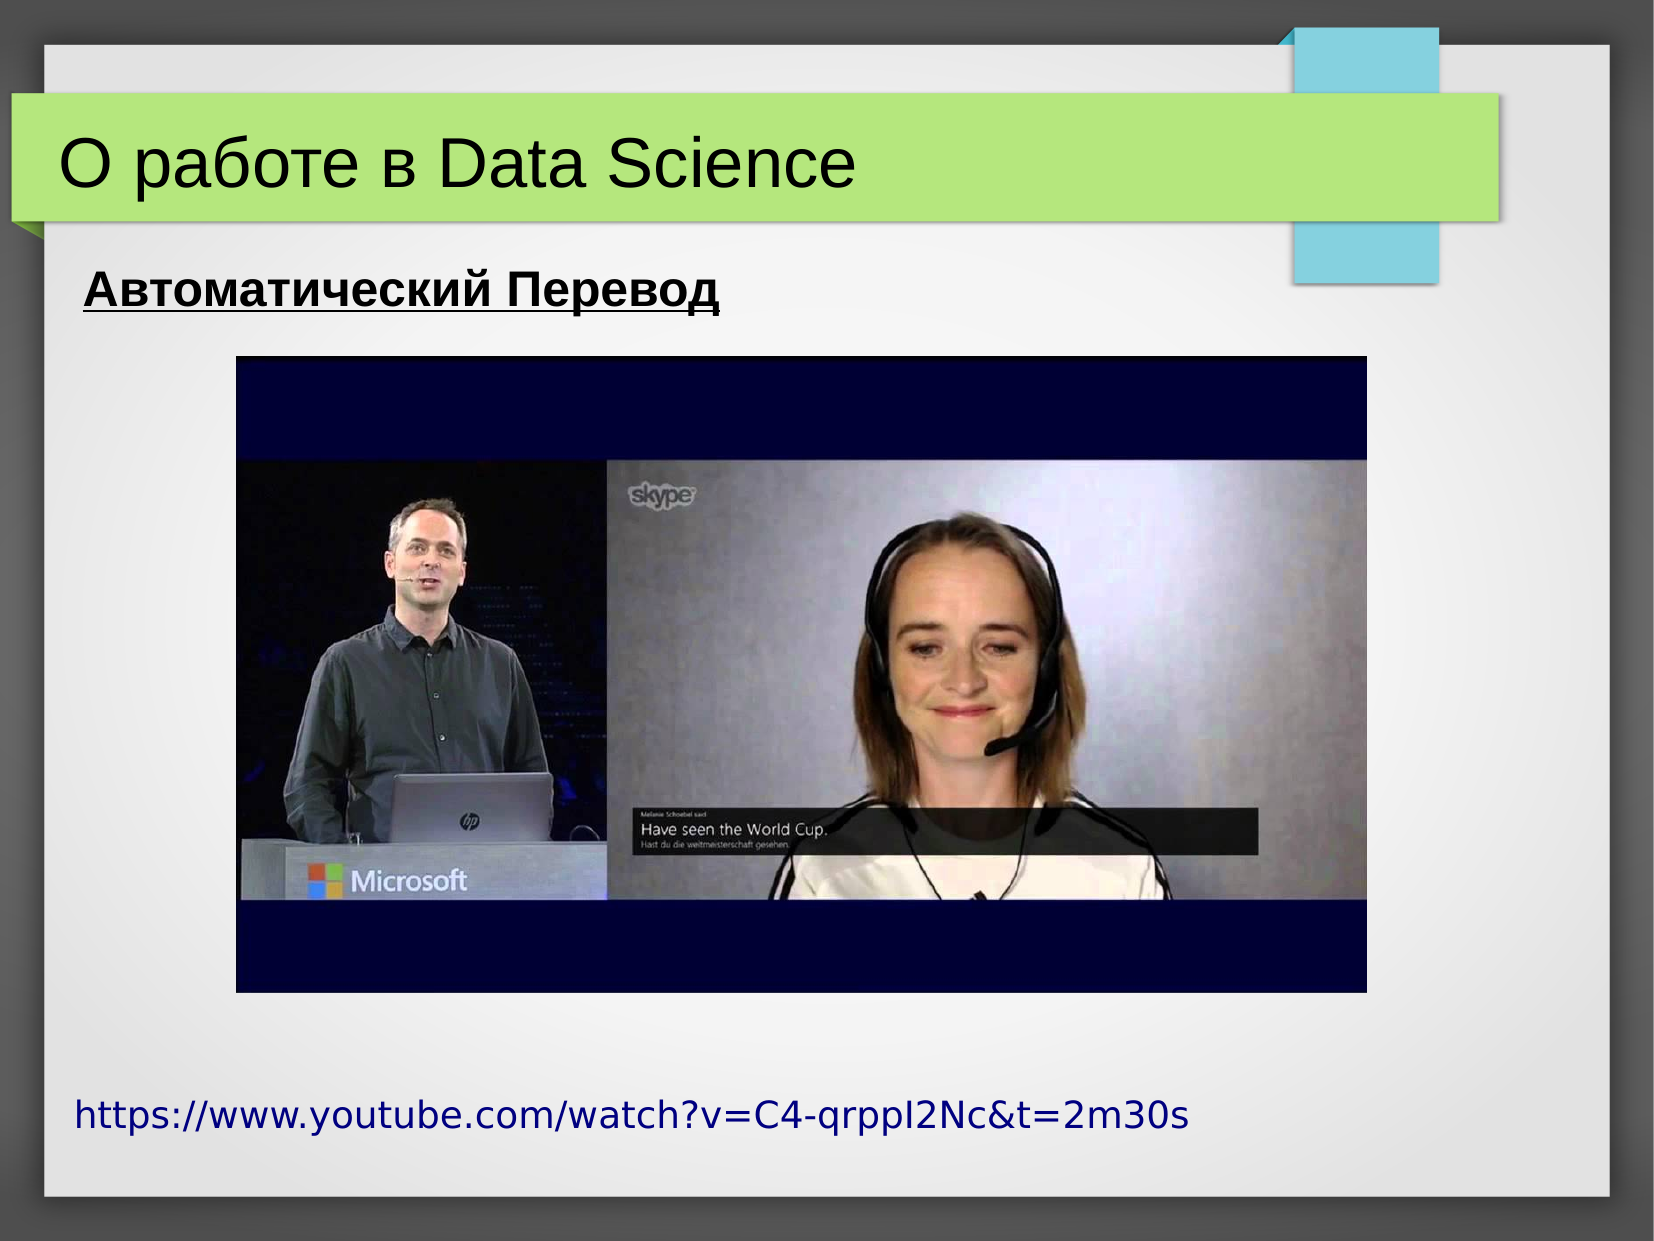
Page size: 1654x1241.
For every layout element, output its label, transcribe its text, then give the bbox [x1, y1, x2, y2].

subtitle Автоматический Перевод [82, 259, 1111, 319]
text_box https://www.youtube.com/watch?v=C4-qrppI2Nc&t=2m30s [59, 1086, 1241, 1146]
picture [0, 0, 1654, 1241]
title О работе в Data Science [59, 123, 1394, 203]
